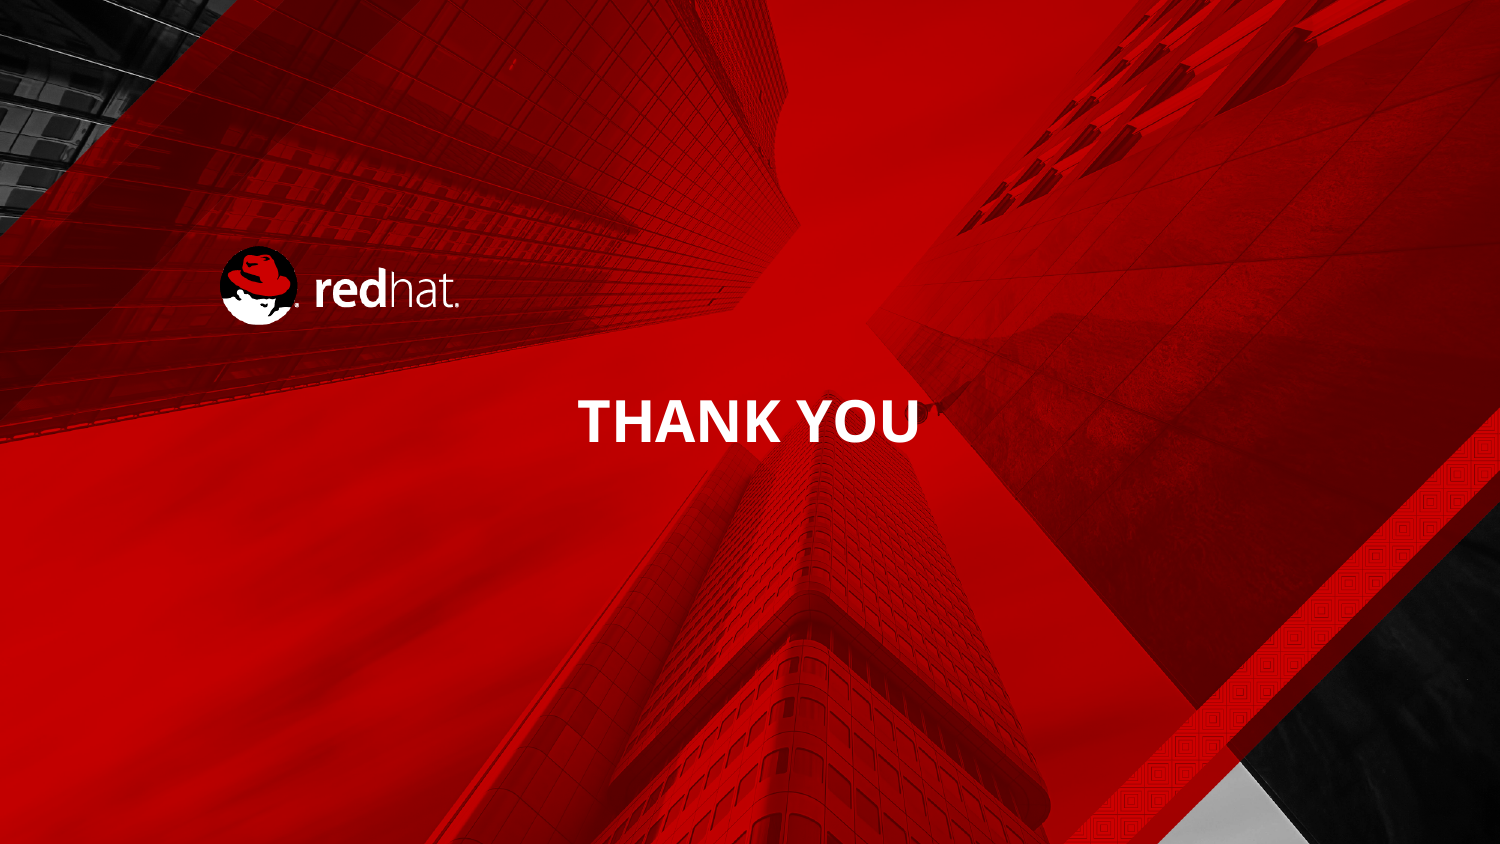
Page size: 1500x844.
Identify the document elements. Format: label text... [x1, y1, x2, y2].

picture [0, 0, 1500, 844]
title THANK YOU [262, 356, 1238, 469]
